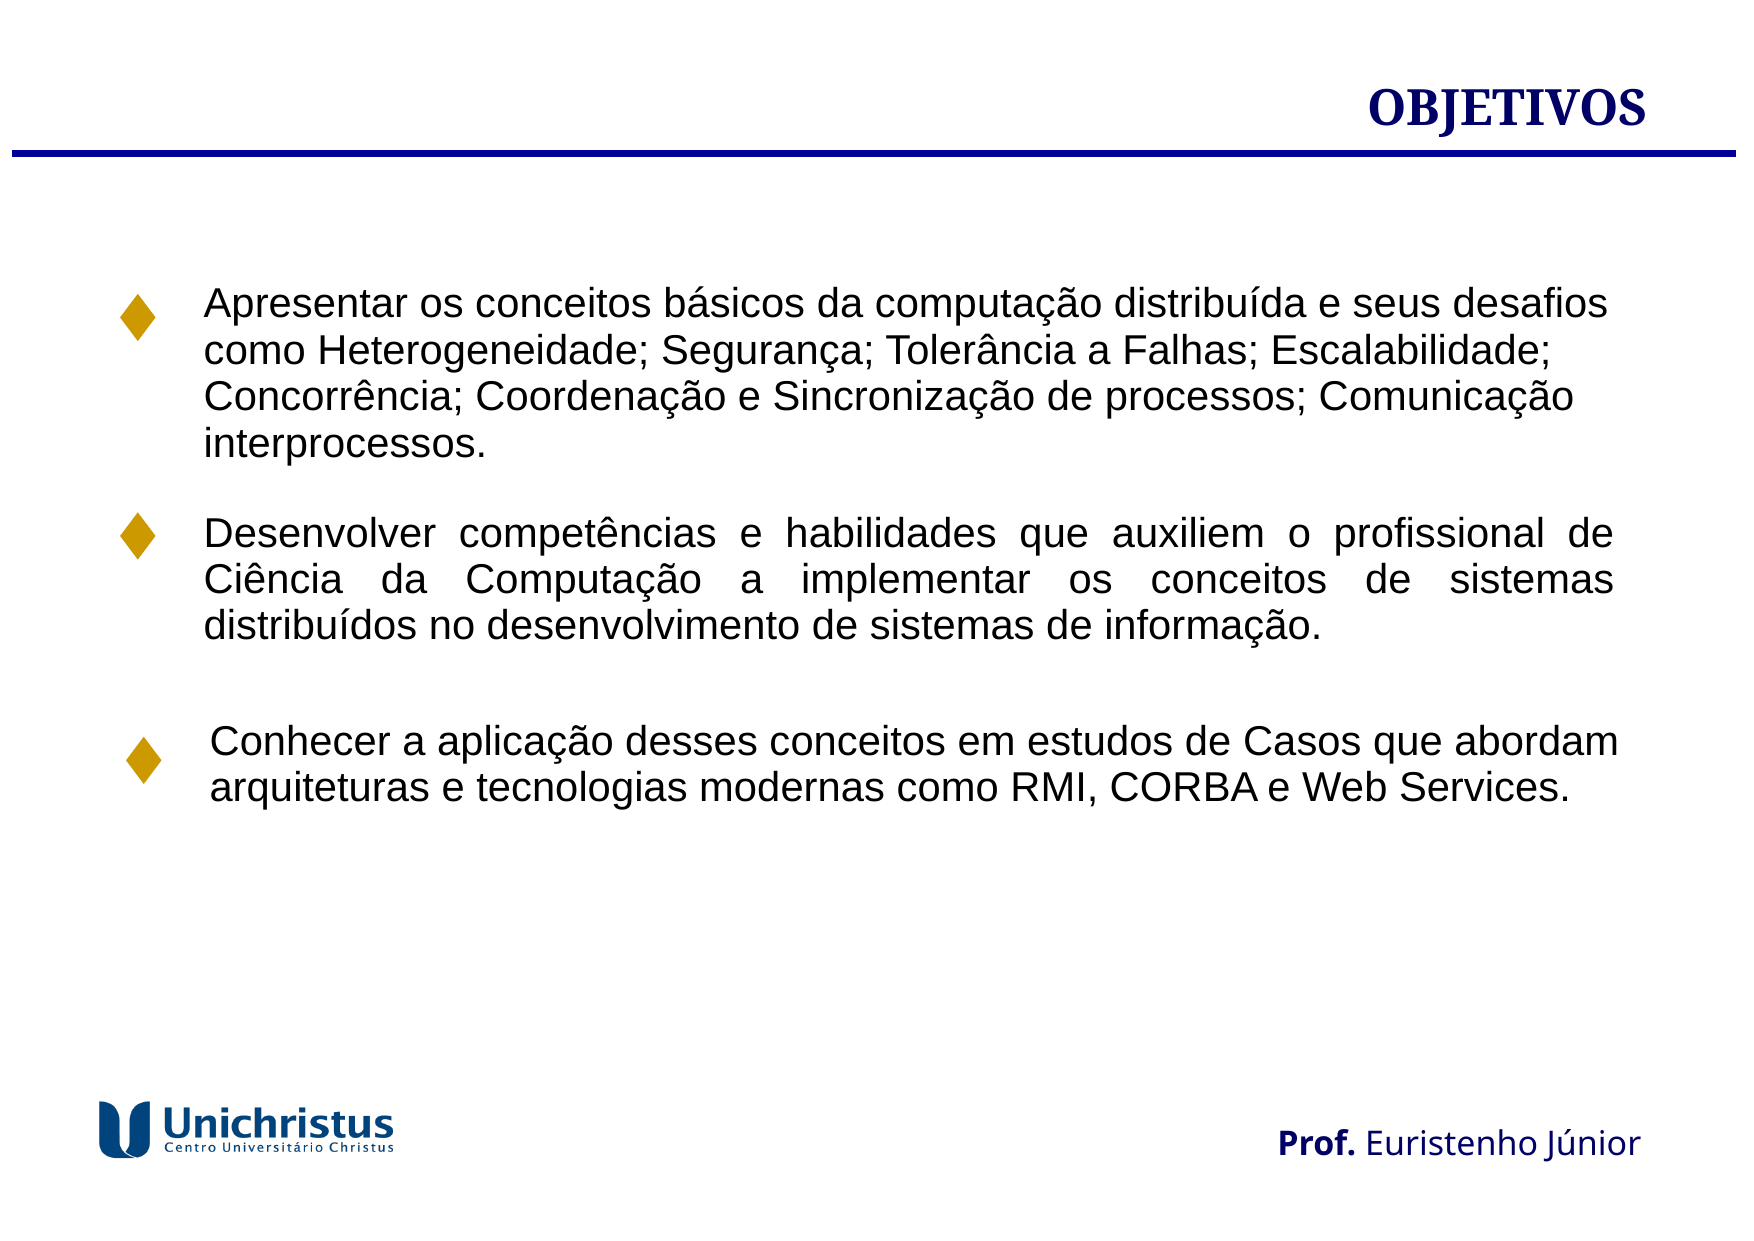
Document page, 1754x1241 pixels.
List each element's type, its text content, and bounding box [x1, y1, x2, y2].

text_box [120, 512, 156, 560]
text_box [126, 736, 162, 785]
text_box Prof. Euristenho Júnior [1262, 1111, 1695, 1167]
text_box Desenvolver competências e habilidades que auxiliem o profissional de Ciência da Computação a implementar os conceitos de sistemas distribuídos no desenvolvimento de sistemas de informação. [188, 501, 1630, 657]
text_box OBJETIVOS [1352, 157, 1695, 161]
text_box Apresentar os conceitos básicos da computação distribuída e seus desafios como Heterogeneidade; Segurança; Tolerância a Falhas; Escalabilidade; Concorrência; Coordenação e Sincronização de processos; Comunicação interprocessos. [188, 272, 1642, 474]
picture [94, 1098, 398, 1160]
text_box [120, 293, 156, 342]
text_box Conhecer a aplicação desses conceitos em estudos de Casos que abordam arquiteturas e tecnologias modernas como RMI, CORBA e Web Services. [194, 710, 1636, 818]
text_box OBJETIVOS [1352, 64, 1695, 150]
